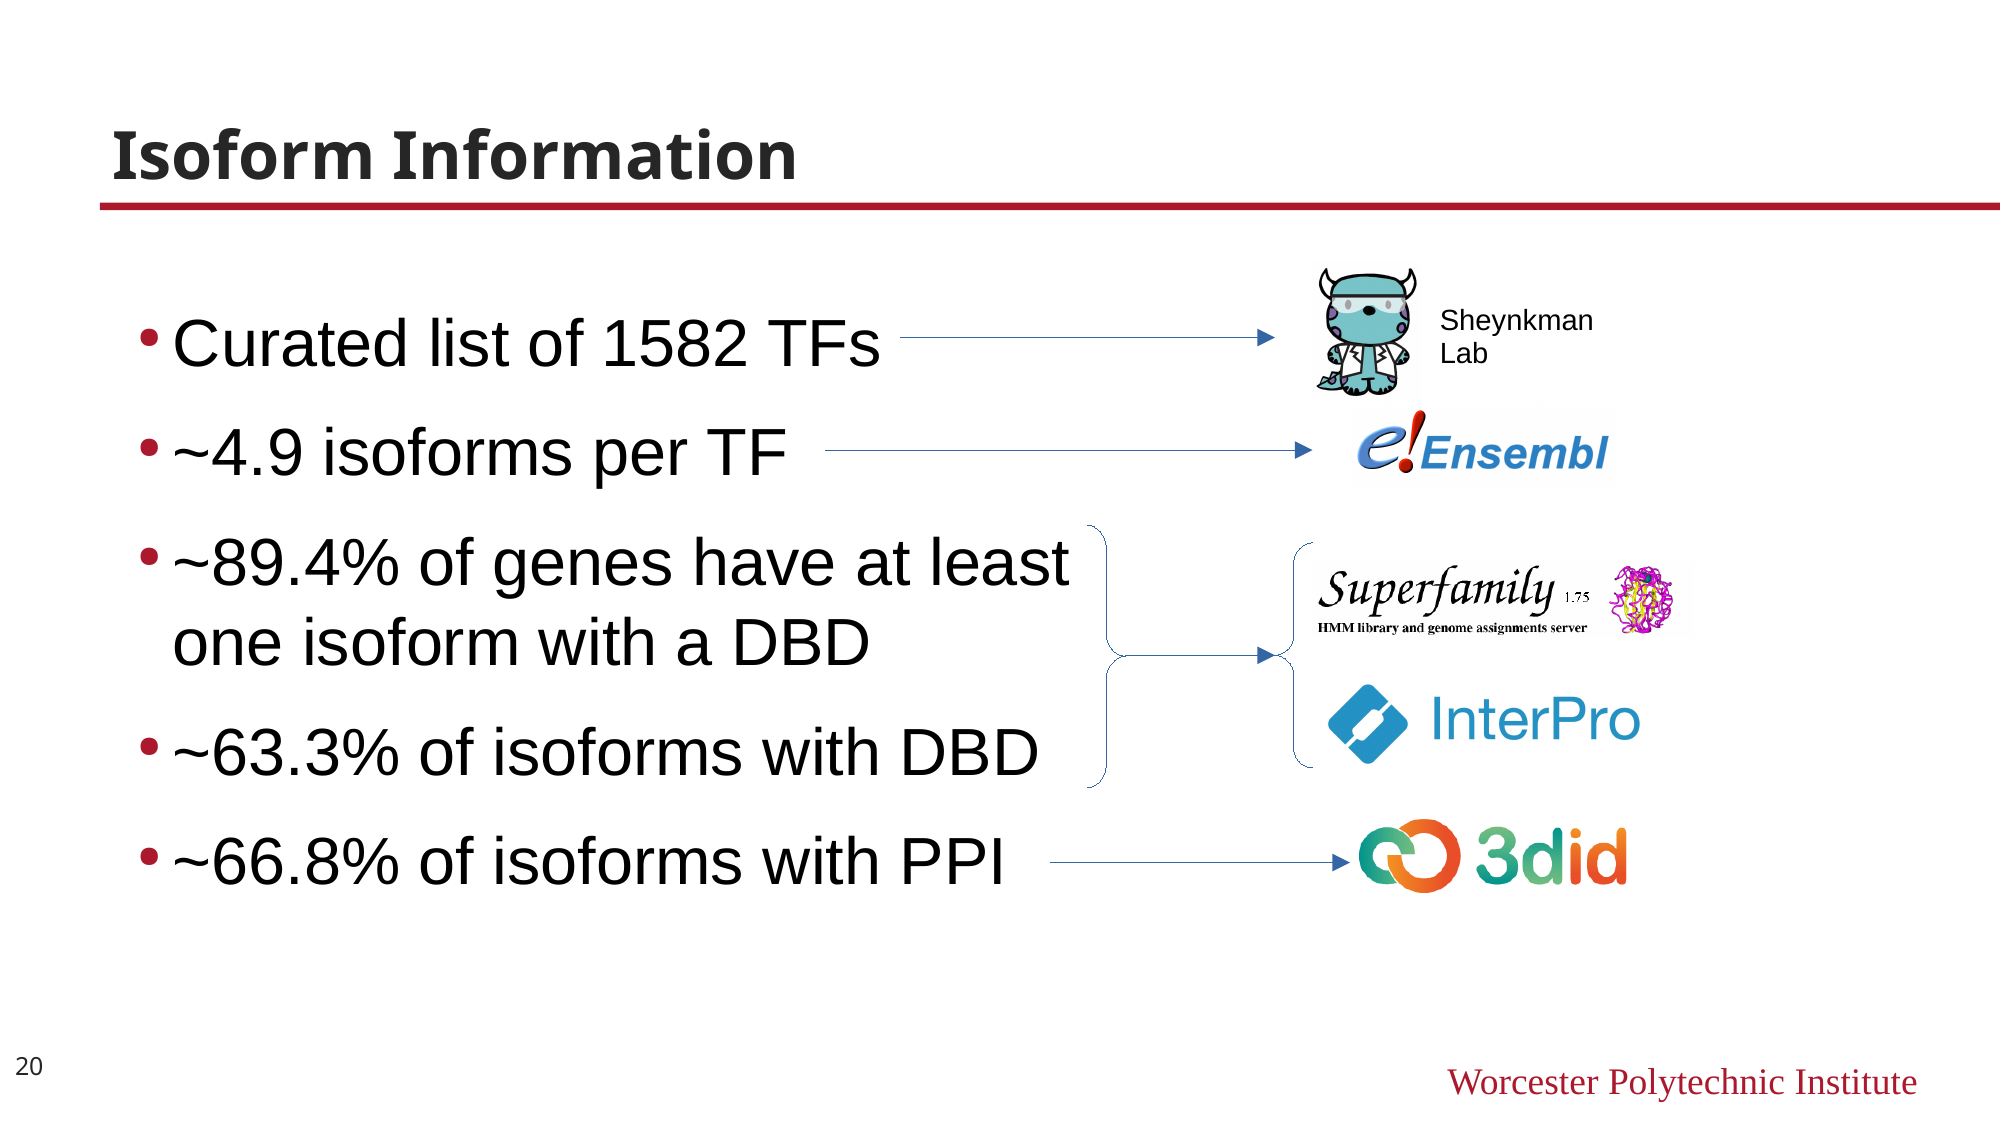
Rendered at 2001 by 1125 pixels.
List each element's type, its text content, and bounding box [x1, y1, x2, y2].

picture [1312, 262, 1620, 488]
text_box Sheynkman Lab [1425, 289, 1613, 384]
title Isoform Information [112, 112, 1838, 190]
picture [1312, 561, 1694, 638]
list Curated list of 1582 TFs​ ~4.9 isoforms per TF ~89.4% of genes have at least one isoform with a DBD ~63.3% of isoforms with DBD ~66.8% of isoforms with PPI [137, 299, 1126, 1013]
picture [1350, 808, 1636, 901]
picture [1320, 675, 1651, 773]
